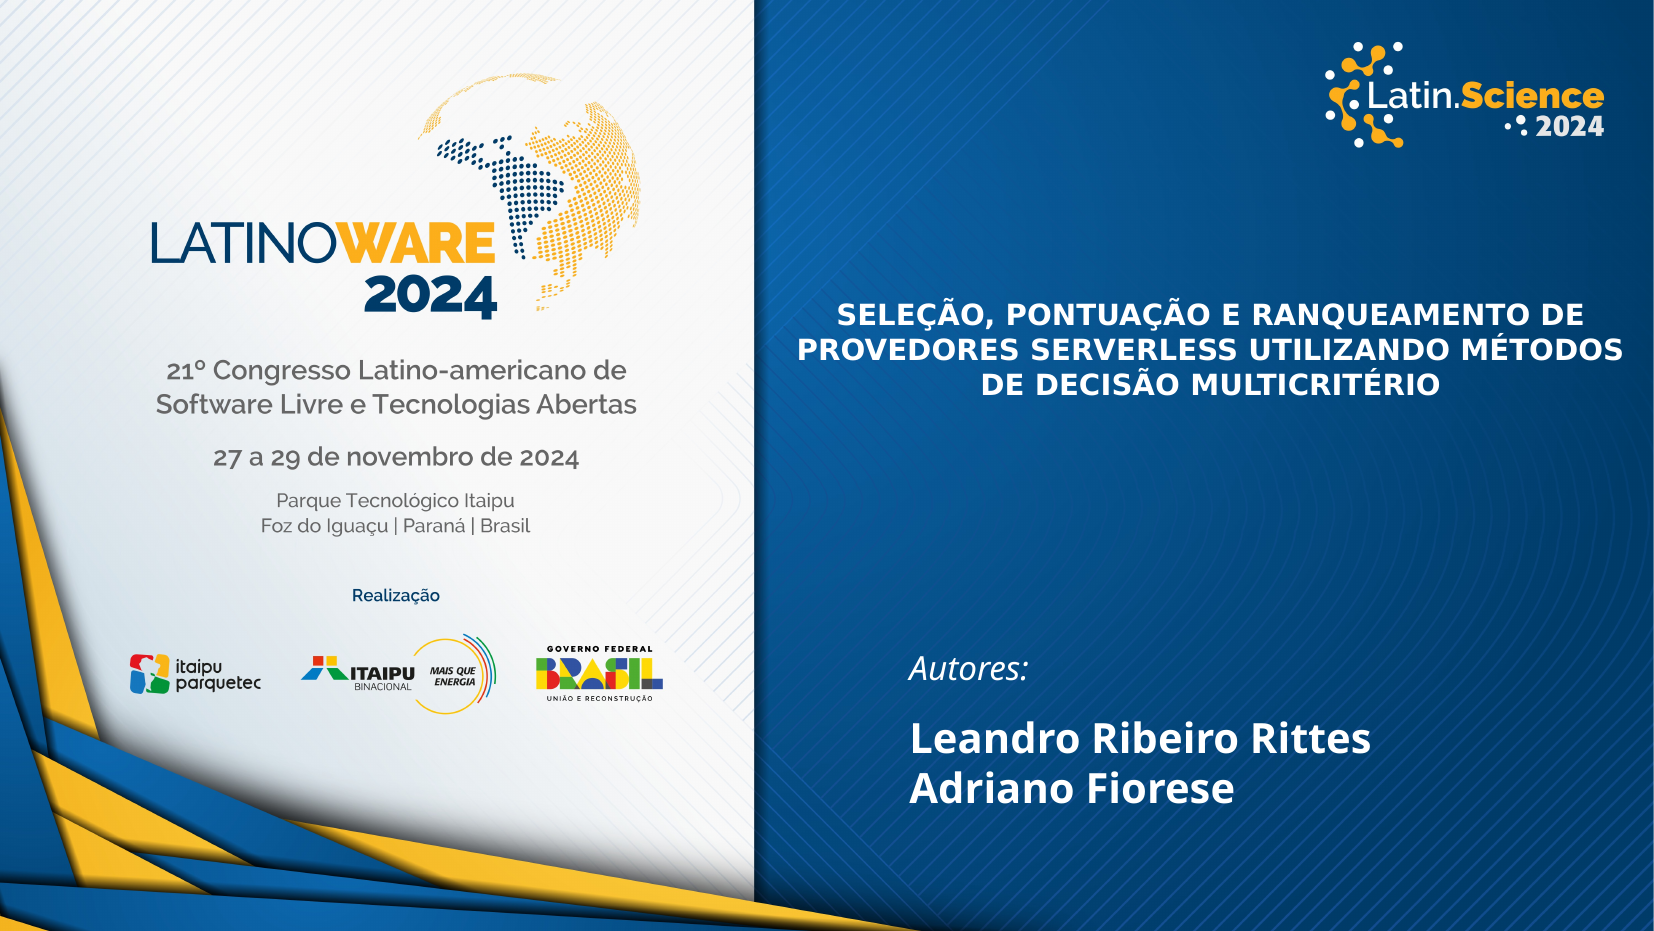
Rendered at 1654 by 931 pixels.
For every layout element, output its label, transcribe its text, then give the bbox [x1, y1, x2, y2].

text_box SELEÇÃO, PONTUAÇÃO E RANQUEAMENTO DE PROVEDORES SERVERLESS UTILIZANDO MÉTODOS DE DECISÃO MULTICRITÉRIO [767, 289, 1654, 573]
text_box Autores: [894, 639, 1577, 704]
picture [0, 0, 1654, 931]
text_box Leandro Ribeiro Rittes Adriano Fiorese [894, 704, 1577, 821]
